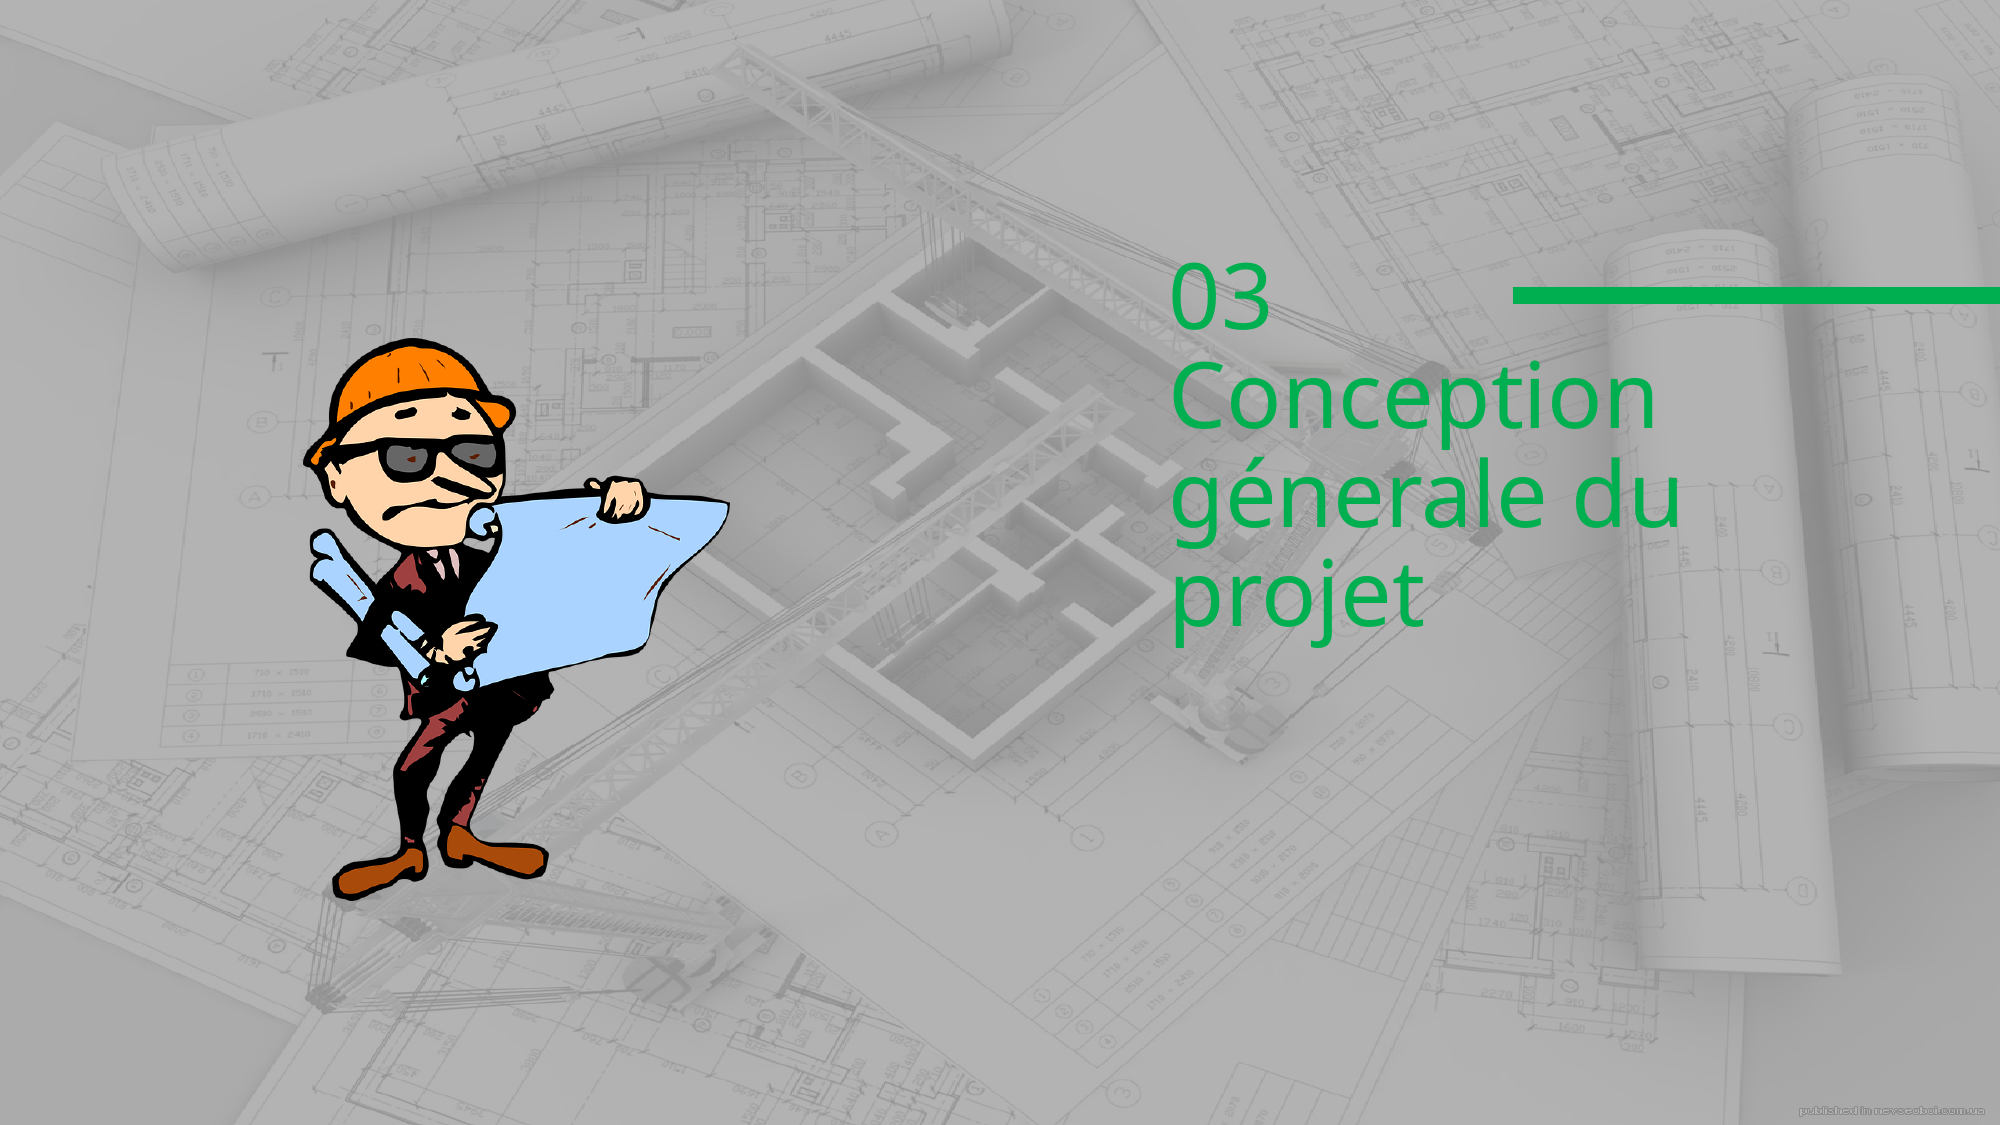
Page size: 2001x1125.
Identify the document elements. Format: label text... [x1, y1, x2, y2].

text_box [0, 0, 2000, 1125]
text_box 03 Conception génerale du projet [1168, 243, 1851, 559]
picture [303, 338, 730, 901]
